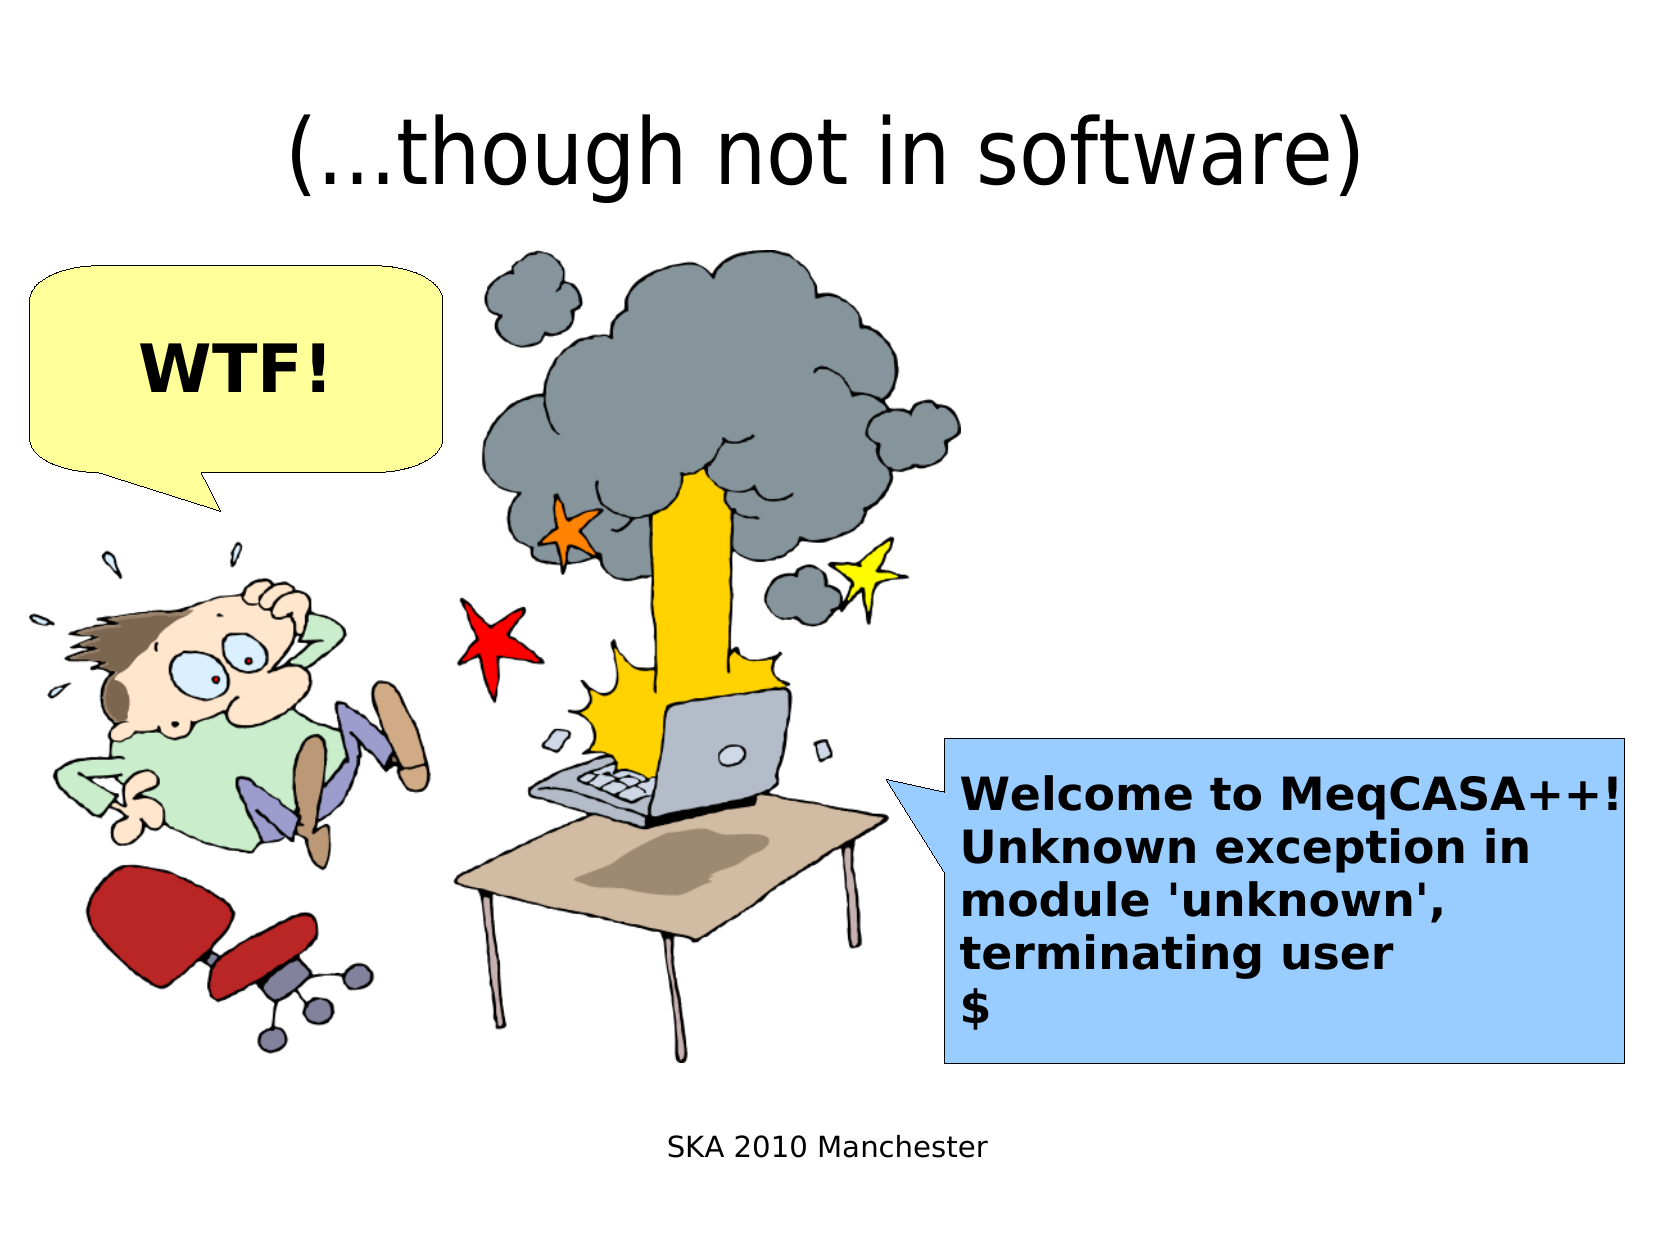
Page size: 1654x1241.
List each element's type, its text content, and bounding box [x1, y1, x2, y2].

text_box Welcome to MeqCASA++! Unknown exception in module 'unknown', terminating user $ [886, 738, 1625, 1064]
text_box WTF! [29, 265, 443, 512]
picture [29, 250, 961, 1063]
title (...though not in software) [82, 56, 1571, 250]
